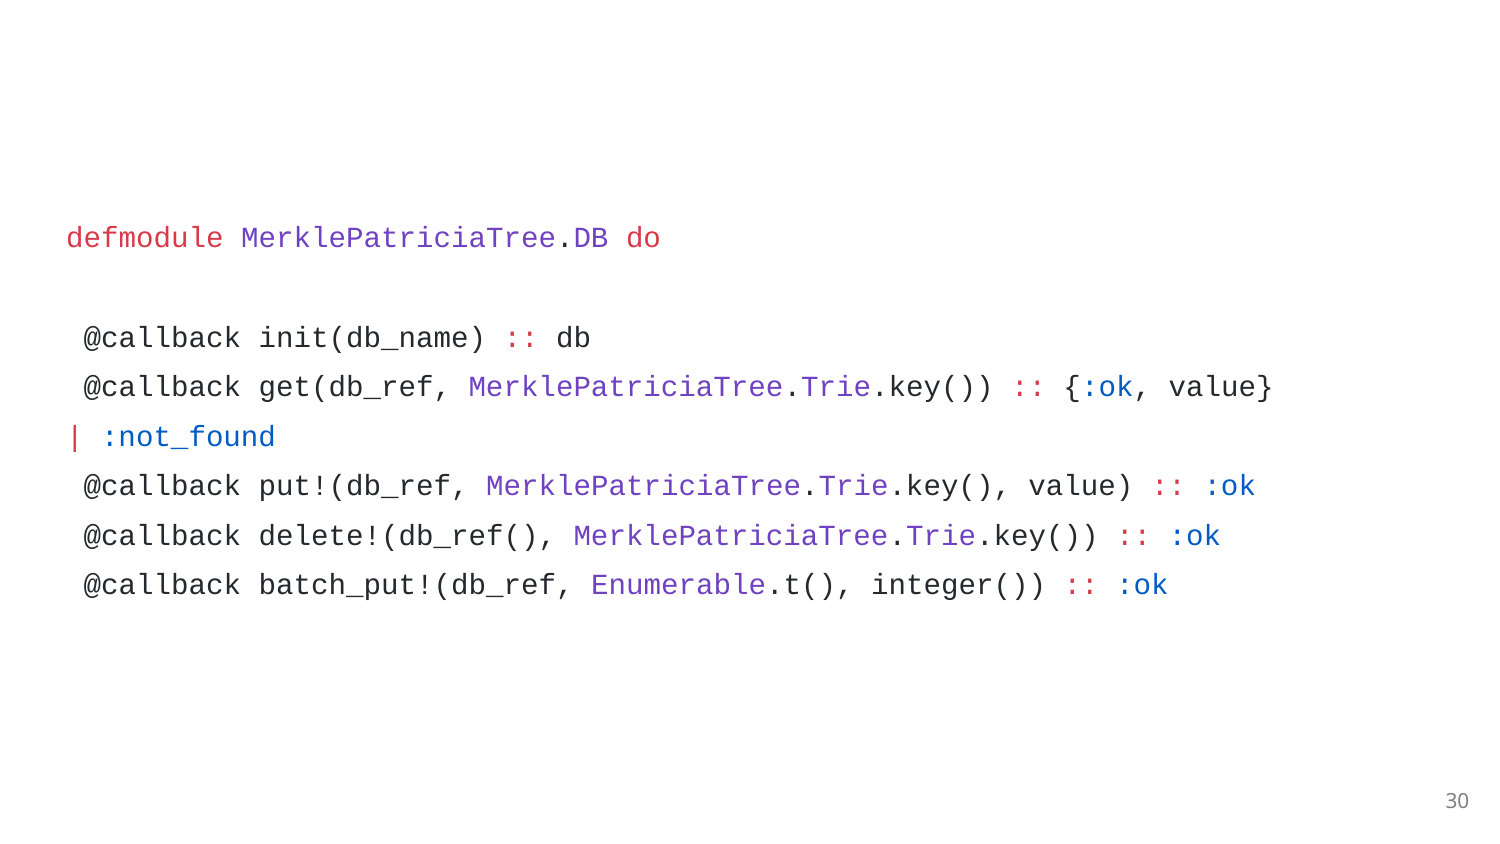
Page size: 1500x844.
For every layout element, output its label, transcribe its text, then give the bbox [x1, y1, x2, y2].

list defmodule MerklePatriciaTree.DB do @callback init(db_name) :: db @callback get(db_ref, MerklePatriciaTree.Trie.key()) :: {:ok, value} | :not_found @callback put!(db_ref, MerklePatriciaTree.Trie.key(), value) :: :ok @callback delete!(db_ref(), MerklePatriciaTree.Trie.key()) :: :ok @callback batch_put!(db_ref, Enumerable.t(), integer()) :: :ok [51, 189, 1449, 750]
slide_number <number> [1394, 769, 1484, 834]
